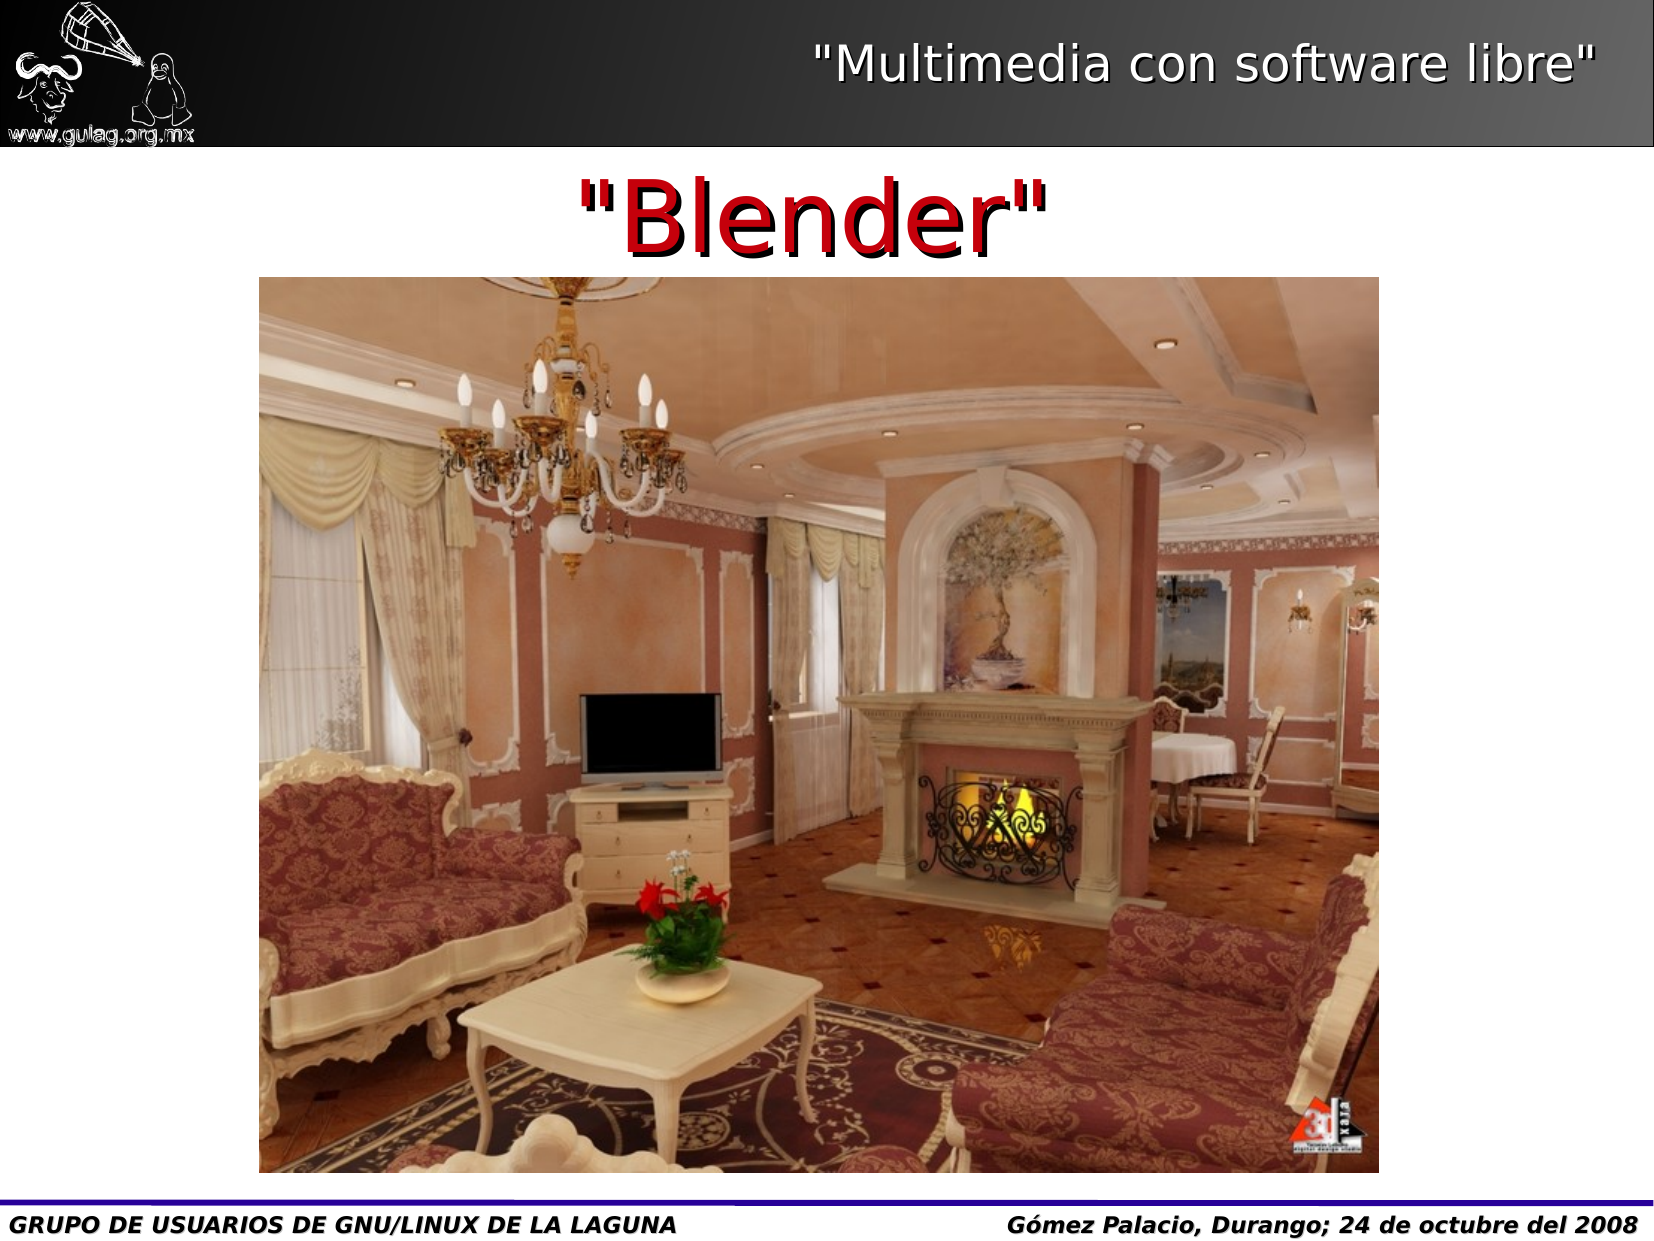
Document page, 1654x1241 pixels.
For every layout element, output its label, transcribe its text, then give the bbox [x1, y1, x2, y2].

text_box [0, 0, 5, 147]
picture [5, 0, 197, 148]
text_box [197, 0, 1654, 147]
text_box Gómez Palacio, Durango; 24 de octubre del 2008 [992, 1204, 1654, 1241]
text_box "Multimedia con software libre" [715, 27, 1614, 116]
text_box "Blender" [501, 152, 1123, 277]
text_box GRUPO DE USUARIOS DE GNU/LINUX DE LA LAGUNA [0, 1204, 694, 1241]
picture [259, 277, 1379, 1173]
